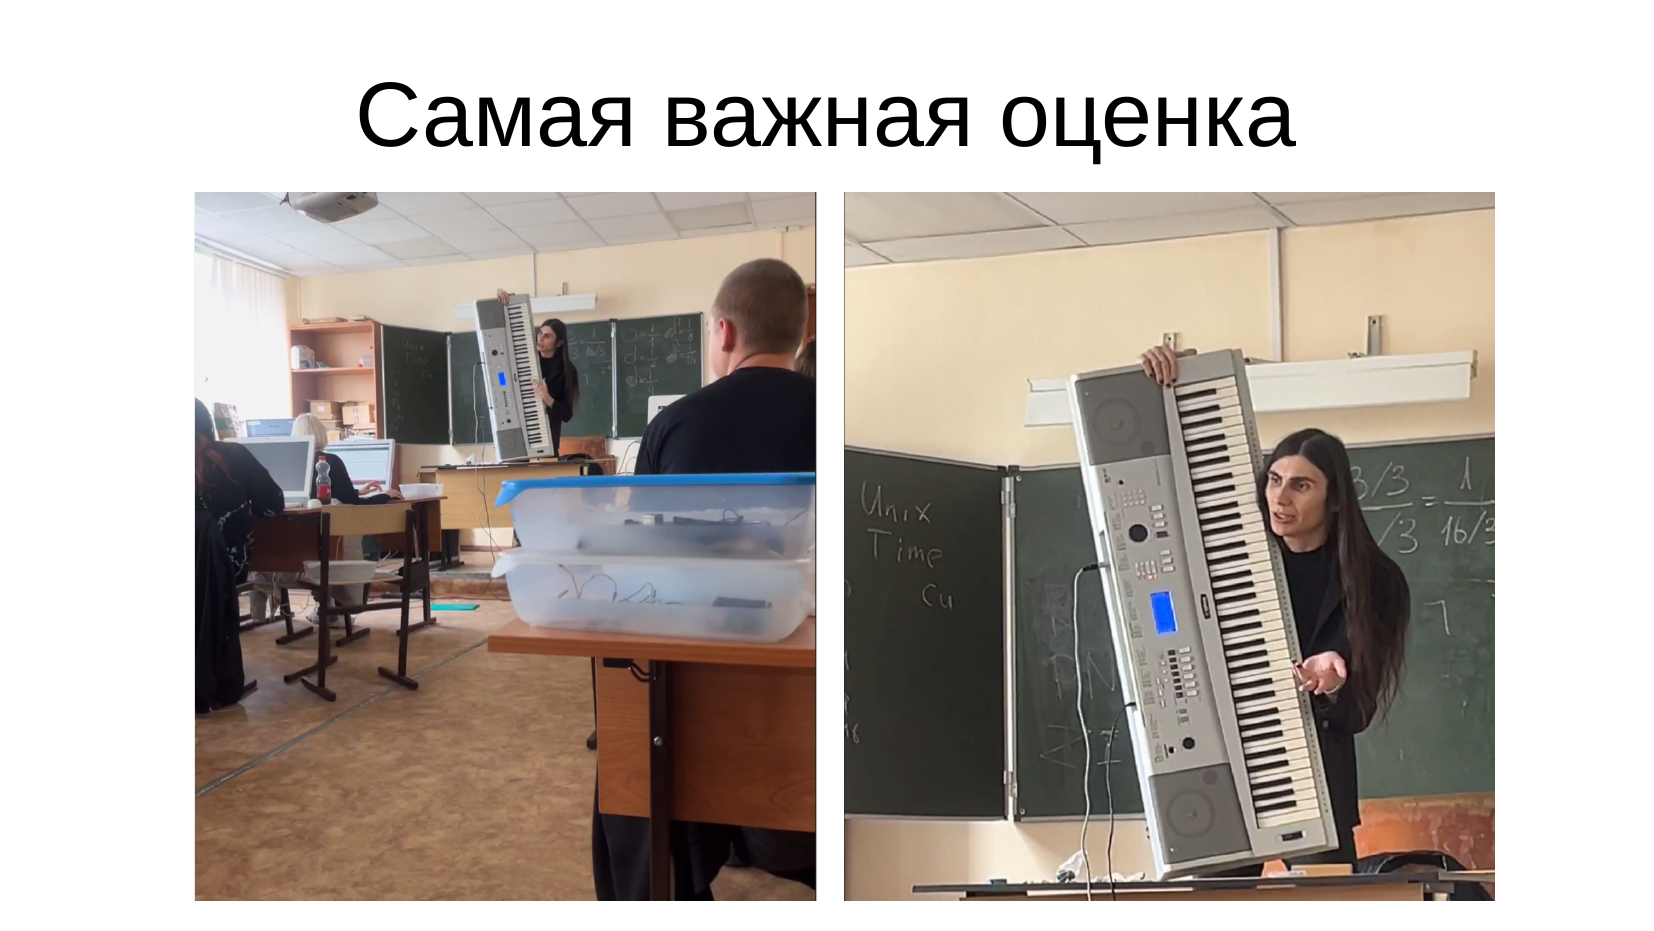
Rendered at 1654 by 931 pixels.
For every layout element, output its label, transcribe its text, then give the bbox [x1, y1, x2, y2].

picture [194, 192, 817, 901]
picture [844, 192, 1495, 901]
title Самая важная оценка [82, 37, 1571, 193]
